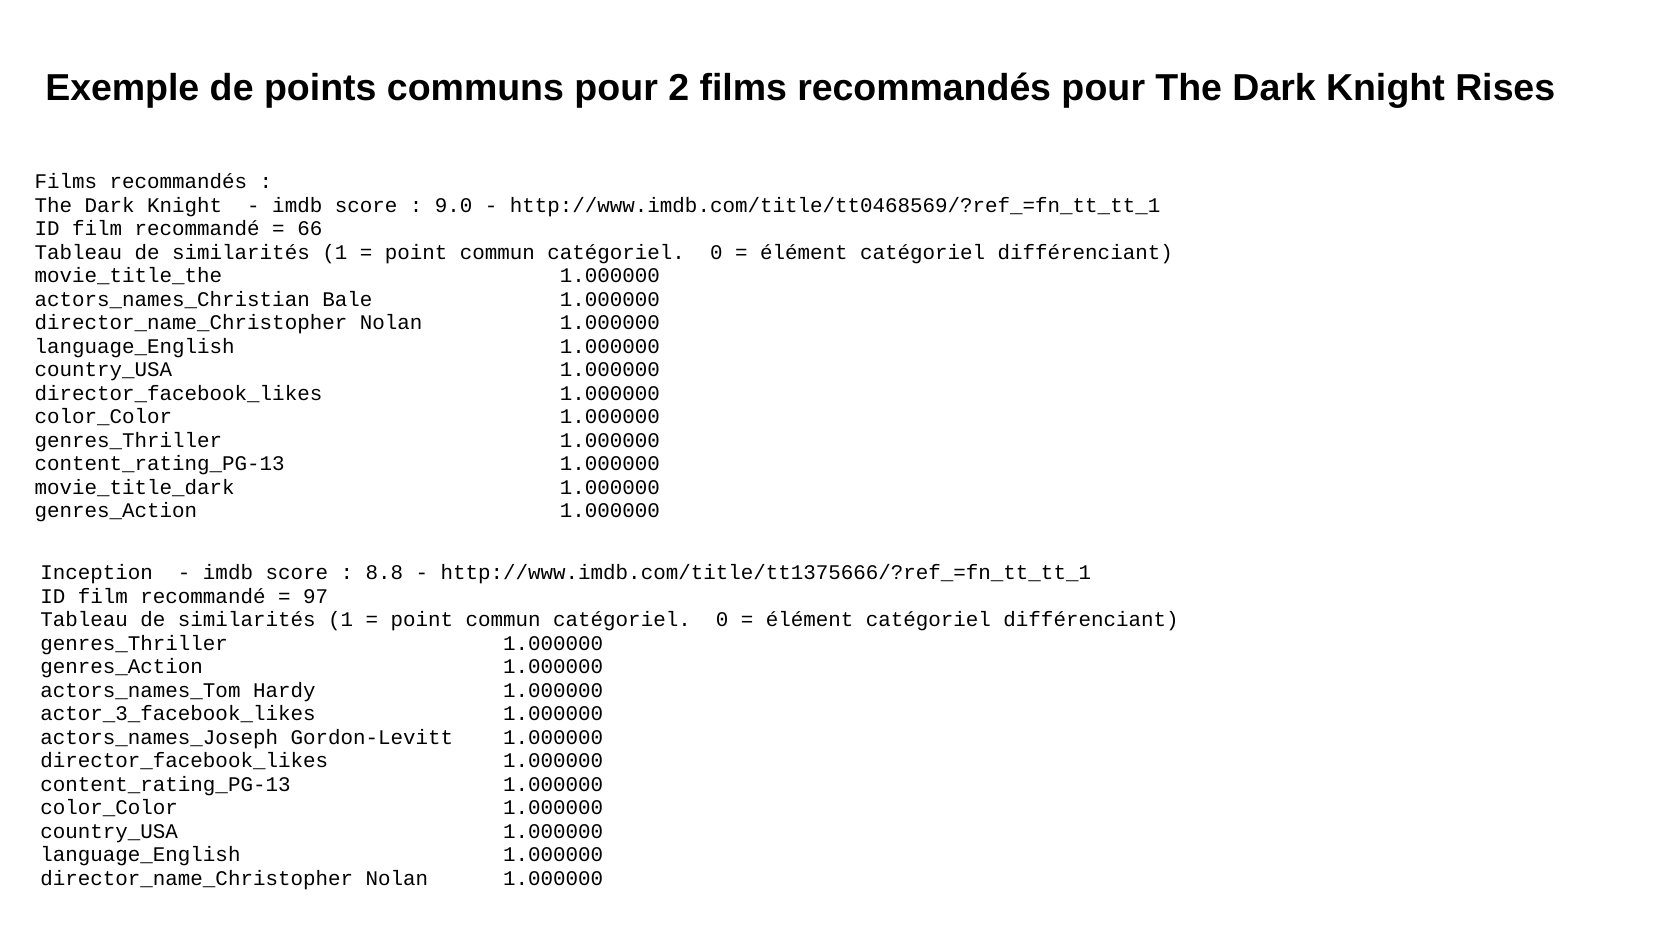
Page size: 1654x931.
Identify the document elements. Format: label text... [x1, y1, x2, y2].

text_box Films recommandés : The Dark Knight - imdb score : 9.0 - http://www.imdb.com/title/tt0468569/?ref_=fn_tt_tt_1 ID film recommandé = 66 Tableau de similarités (1 = point commun catégoriel. 0 = élément catégoriel différenciant) movie_title_the 1.000000 actors_names_Christian Bale 1.000000 director_name_Christopher Nolan 1.000000 language_English 1.000000 country_USA 1.000000 director_facebook_likes 1.000000 color_Color 1.000000 genres_Thriller 1.000000 content_rating_PG-13 1.000000 movie_title_dark 1.000000 genres_Action 1.000000 [19, 164, 1188, 532]
text_box Exemple de points communs pour 2 films recommandés pour The Dark Knight Rises [30, 59, 1619, 116]
text_box Inception - imdb score : 8.8 - http://www.imdb.com/title/tt1375666/?ref_=fn_tt_tt_1 ID film recommandé = 97 Tableau de similarités (1 = point commun catégoriel. 0 = élément catégoriel différenciant) genres_Thriller 1.000000 genres_Action 1.000000 actors_names_Tom Hardy 1.000000 actor_3_facebook_likes 1.000000 actors_names_Joseph Gordon-Levitt 1.000000 director_facebook_likes 1.000000 content_rating_PG-13 1.000000 color_Color 1.000000 country_USA 1.000000 language_English 1.000000 director_name_Christopher Nolan 1.000000 [25, 555, 1193, 900]
